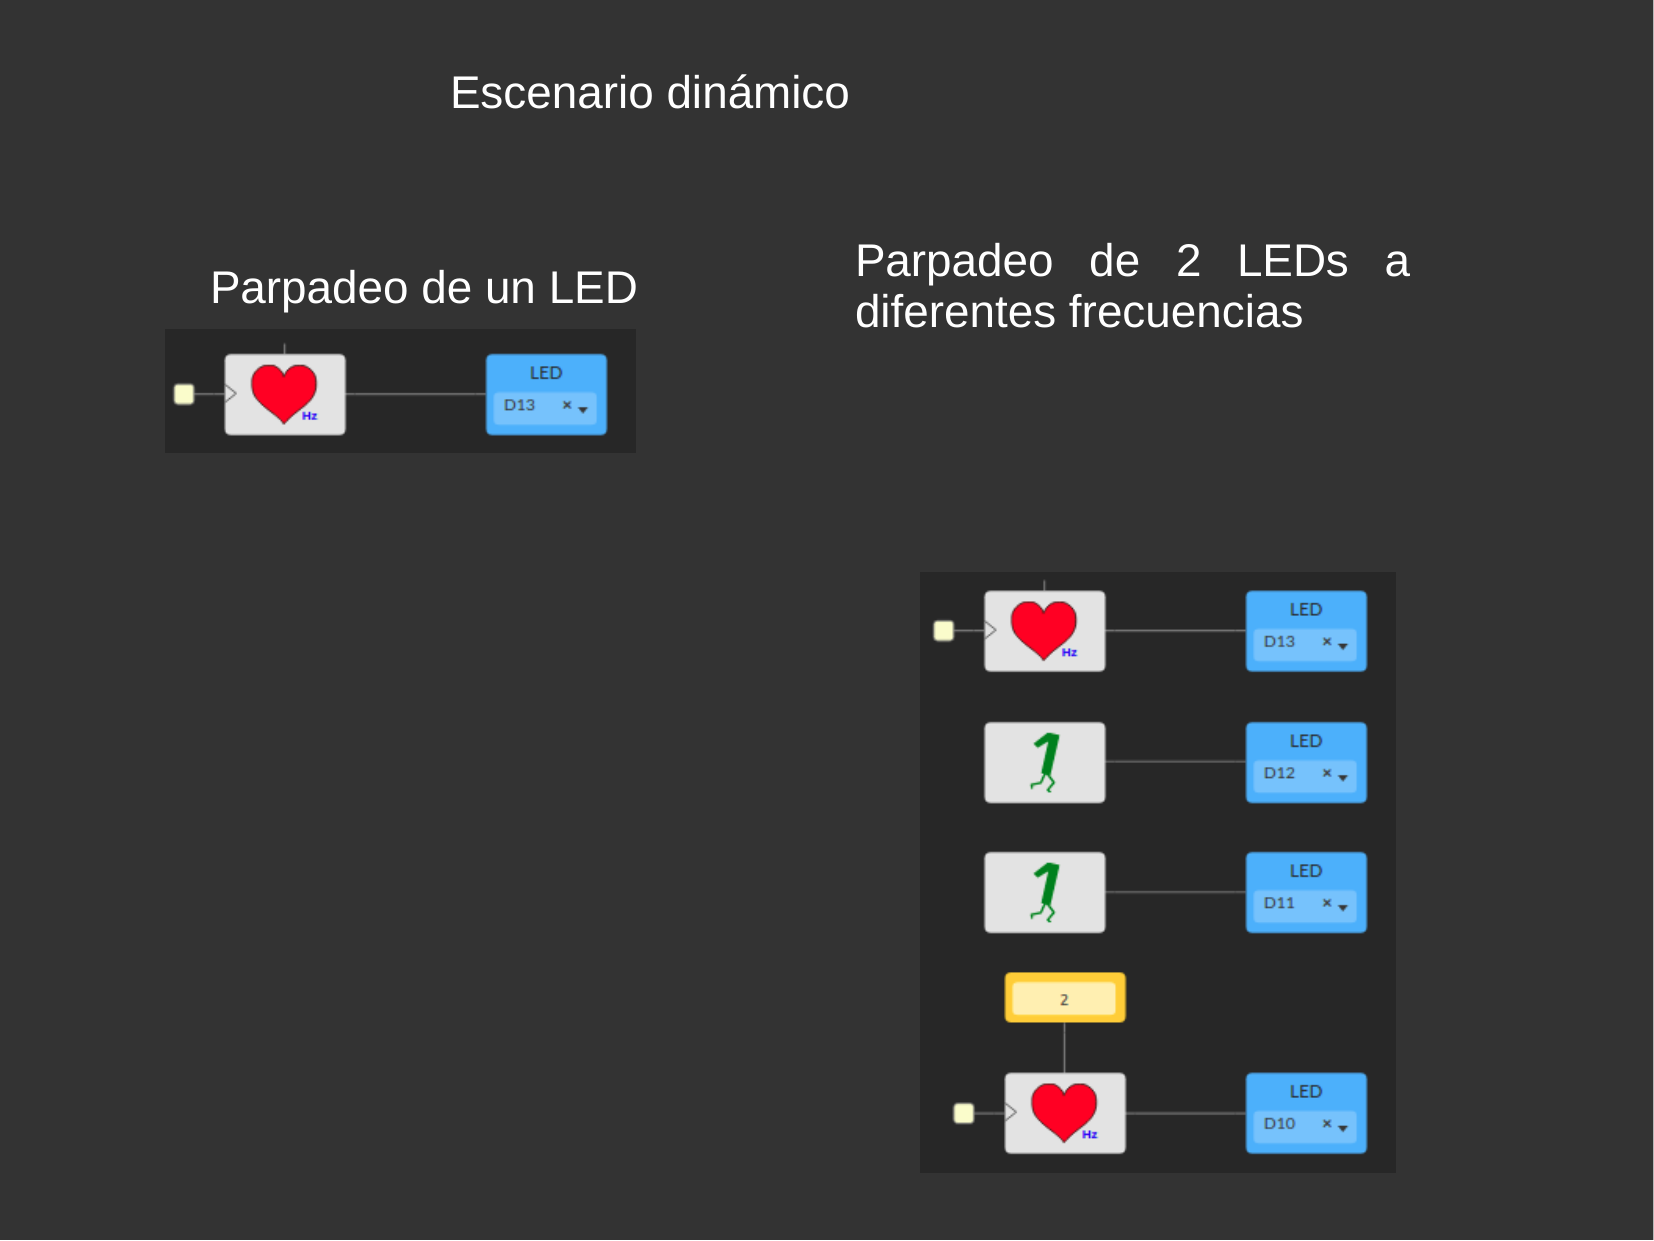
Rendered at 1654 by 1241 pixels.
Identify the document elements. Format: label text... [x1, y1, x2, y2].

text_box Parpadeo de un LED [195, 254, 781, 330]
picture [920, 572, 1396, 1173]
picture [165, 329, 636, 453]
text_box Parpadeo de 2 LEDs a diferentes frecuencias [840, 227, 1426, 345]
text_box Escenario dinámico [435, 59, 1021, 135]
